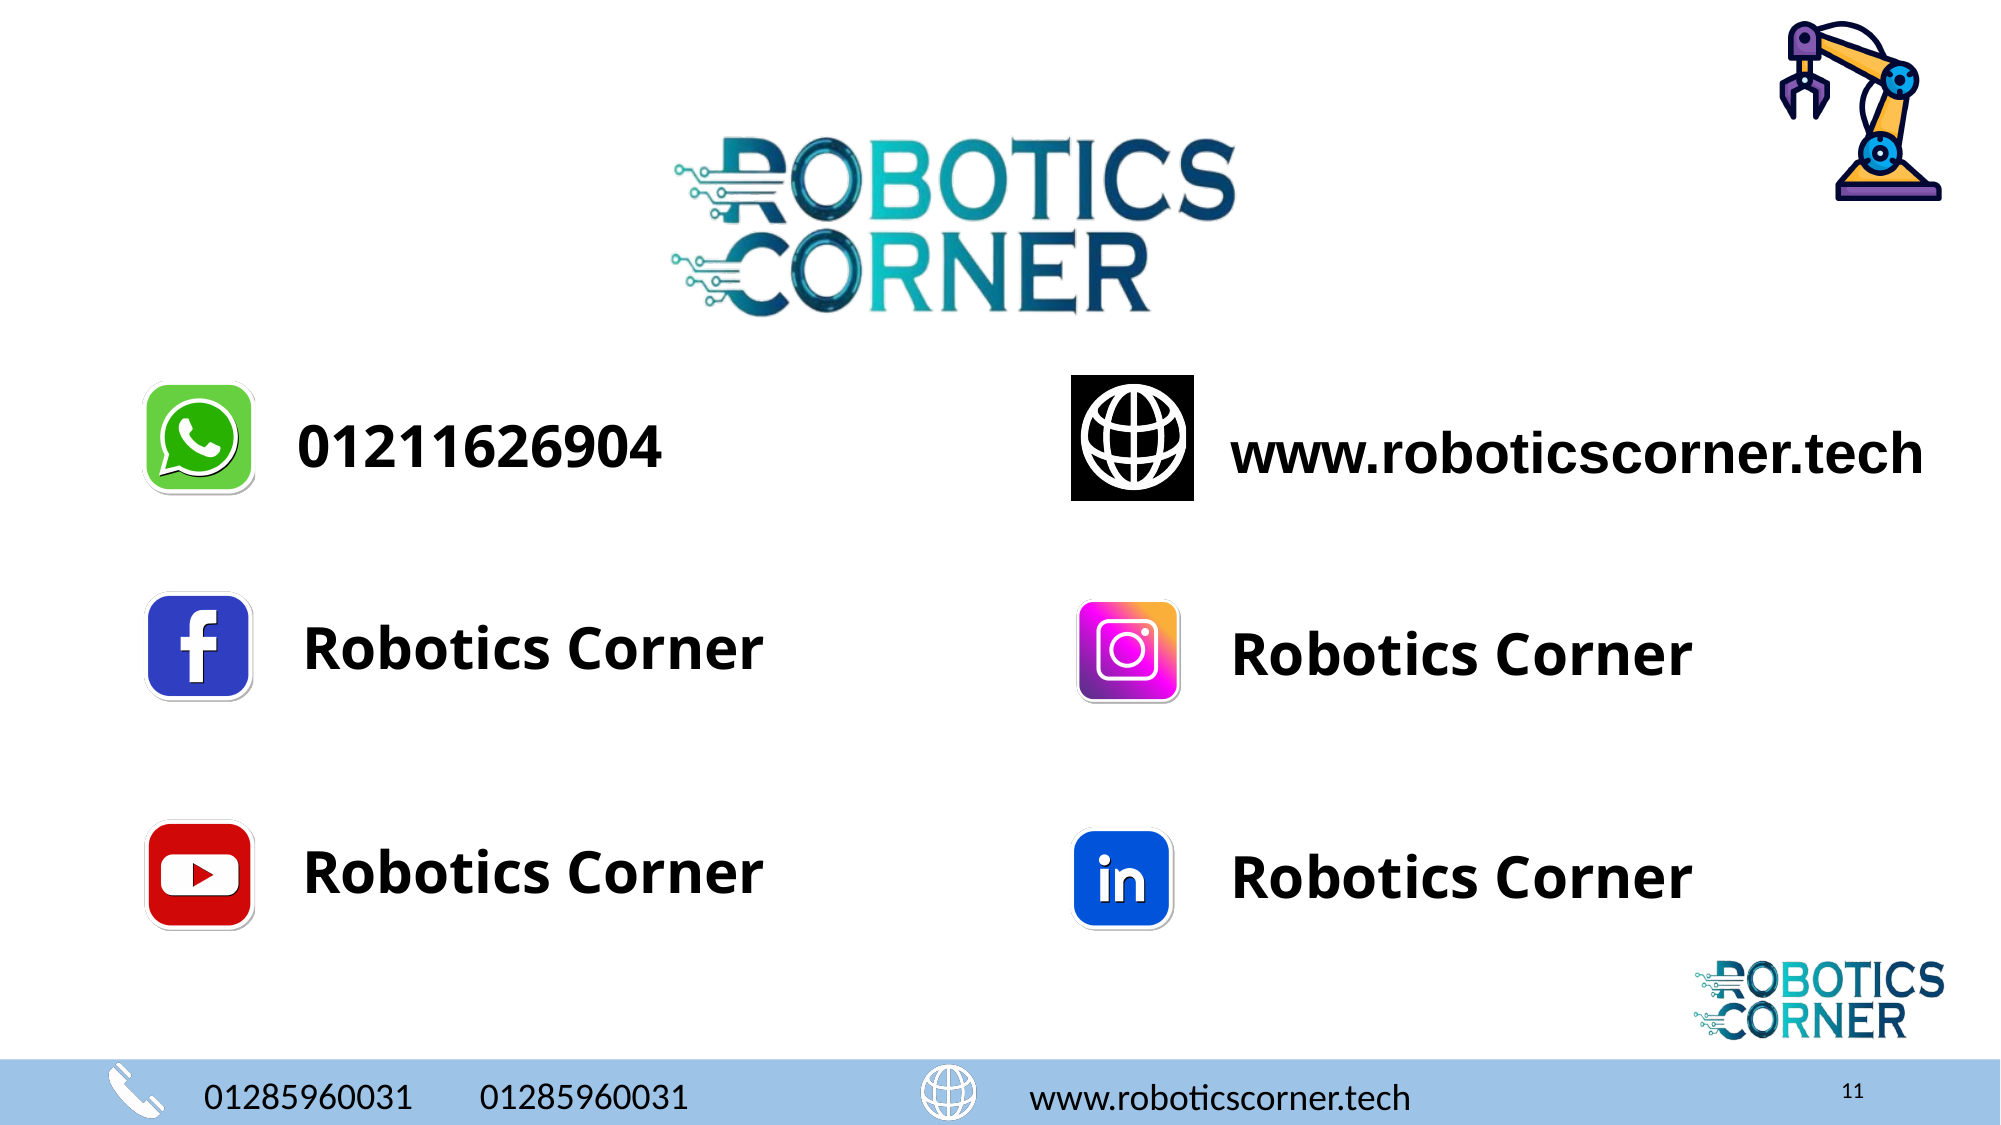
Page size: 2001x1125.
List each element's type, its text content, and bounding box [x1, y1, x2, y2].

picture [142, 591, 254, 702]
picture [641, 0, 1256, 525]
text_box Robotics Corner [1215, 833, 1769, 918]
picture [1771, 21, 1950, 201]
text_box Robotics Corner [287, 827, 841, 913]
picture [142, 381, 256, 496]
picture [103, 1057, 170, 1124]
text_box Robotics Corner [1215, 609, 1769, 695]
picture [915, 1059, 981, 1125]
text_box 01211626904 [282, 401, 641, 487]
picture [142, 816, 256, 931]
picture [1070, 593, 1182, 712]
text_box www.roboticscorner.tech [1215, 407, 1965, 493]
picture [1070, 820, 1182, 932]
text_box Robotics Corner [287, 604, 841, 689]
picture [1680, 859, 1953, 1059]
